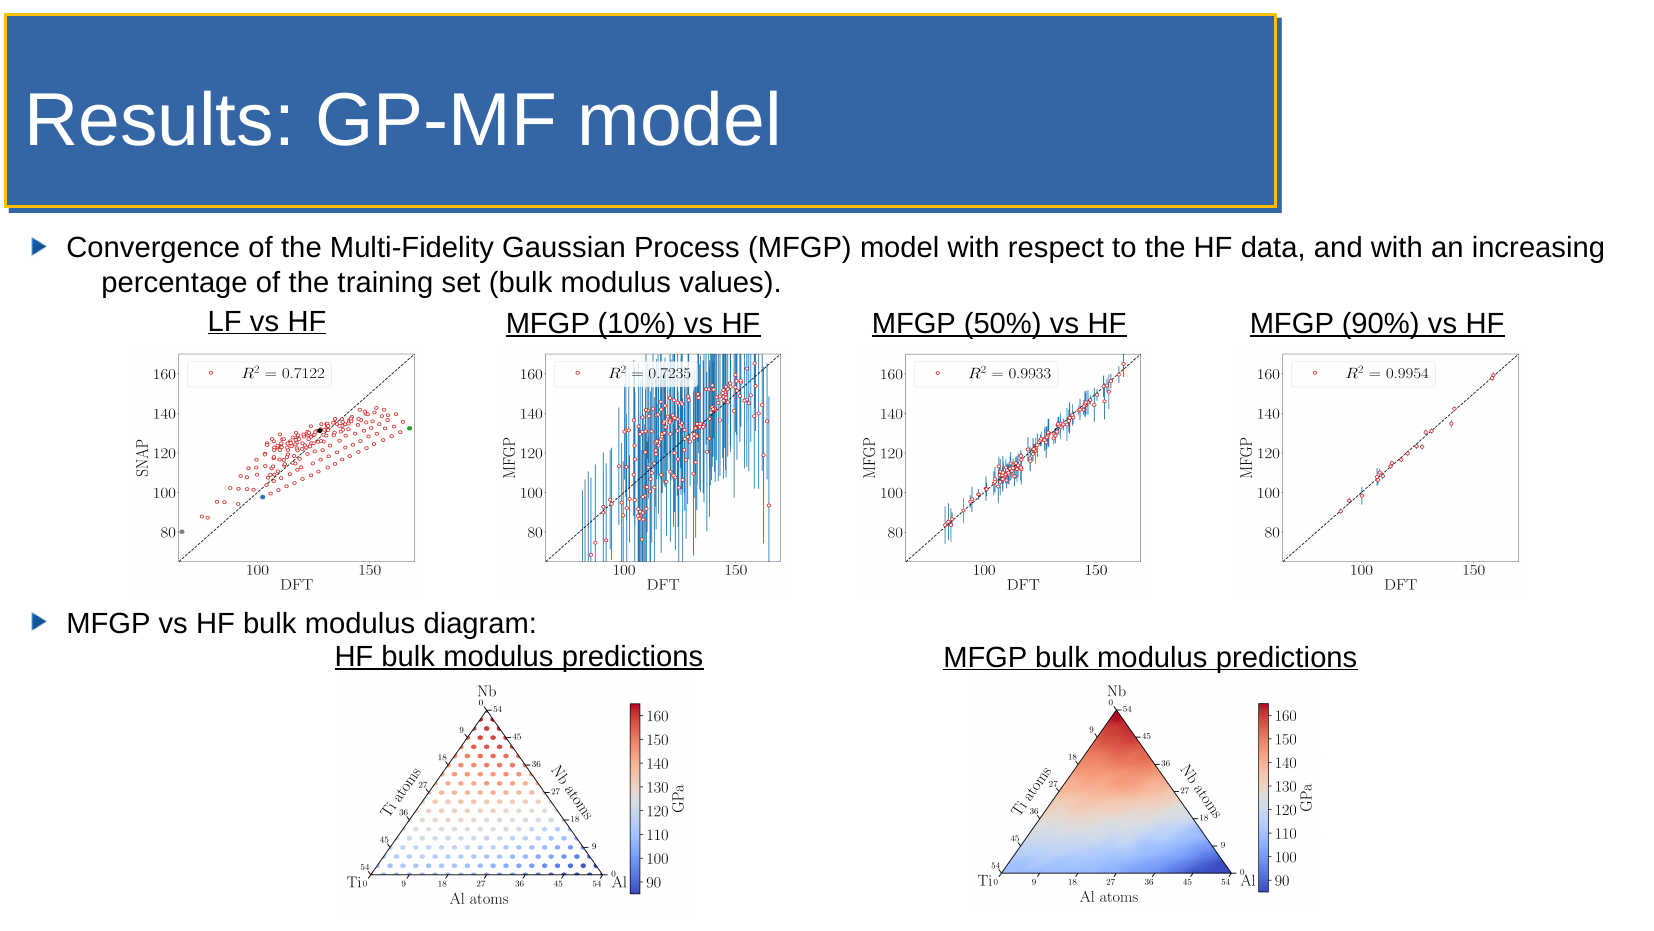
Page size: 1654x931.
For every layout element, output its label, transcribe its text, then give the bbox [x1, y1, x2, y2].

picture [500, 350, 785, 595]
text_box Convergence of the Multi-Fidelity Gaussian Process (MFGP) model with respect to the HF data, and with an increasing percentage of the training set (bulk modulus values). [16, 221, 1633, 301]
picture [971, 679, 1321, 911]
picture [340, 679, 693, 913]
picture [1237, 353, 1523, 595]
text_box MFGP bulk modulus predictions [904, 631, 1397, 676]
text_box MFGP vs HF bulk modulus diagram: [16, 597, 1415, 645]
text_box MFGP (10%) vs HF [486, 297, 781, 353]
picture [133, 350, 419, 595]
text_box Results: GP-MF model [24, 41, 1273, 190]
text_box MFGP (90%) vs HF [1230, 297, 1525, 353]
text_box HF bulk modulus predictions [273, 630, 766, 675]
text_box MFGP (50%) vs HF [852, 297, 1147, 353]
picture [860, 353, 1145, 595]
text_box LF vs HF [167, 295, 367, 350]
